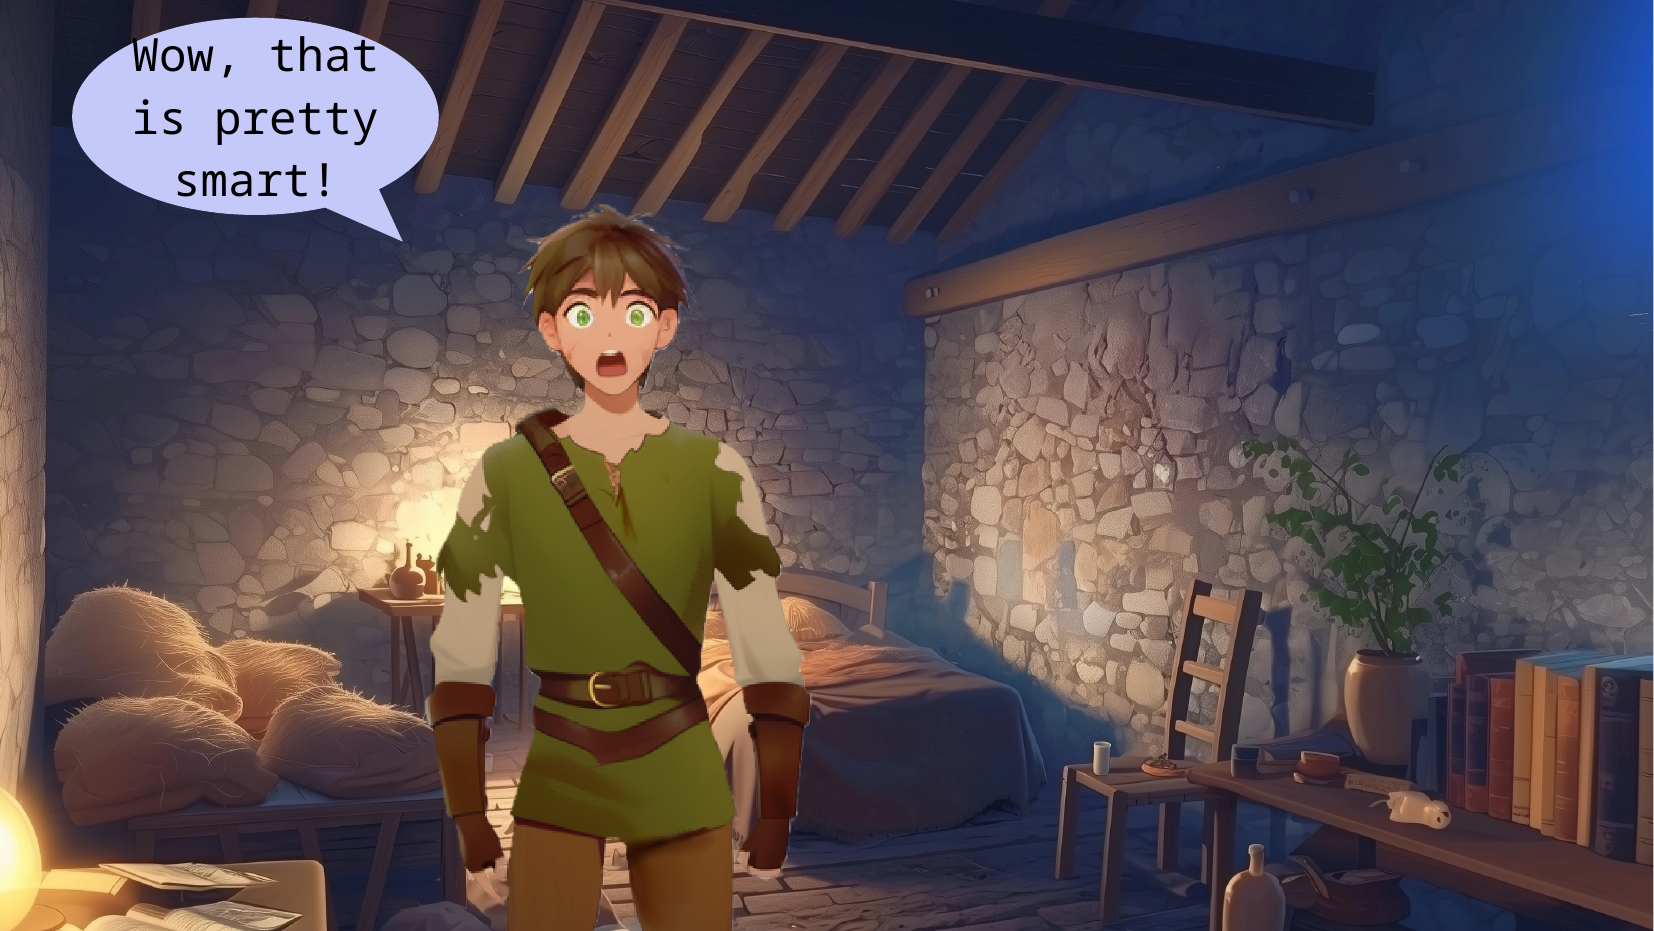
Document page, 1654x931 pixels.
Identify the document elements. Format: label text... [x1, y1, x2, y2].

picture [0, 0, 1654, 931]
text_box Wow, that is pretty smart! [72, 17, 439, 240]
